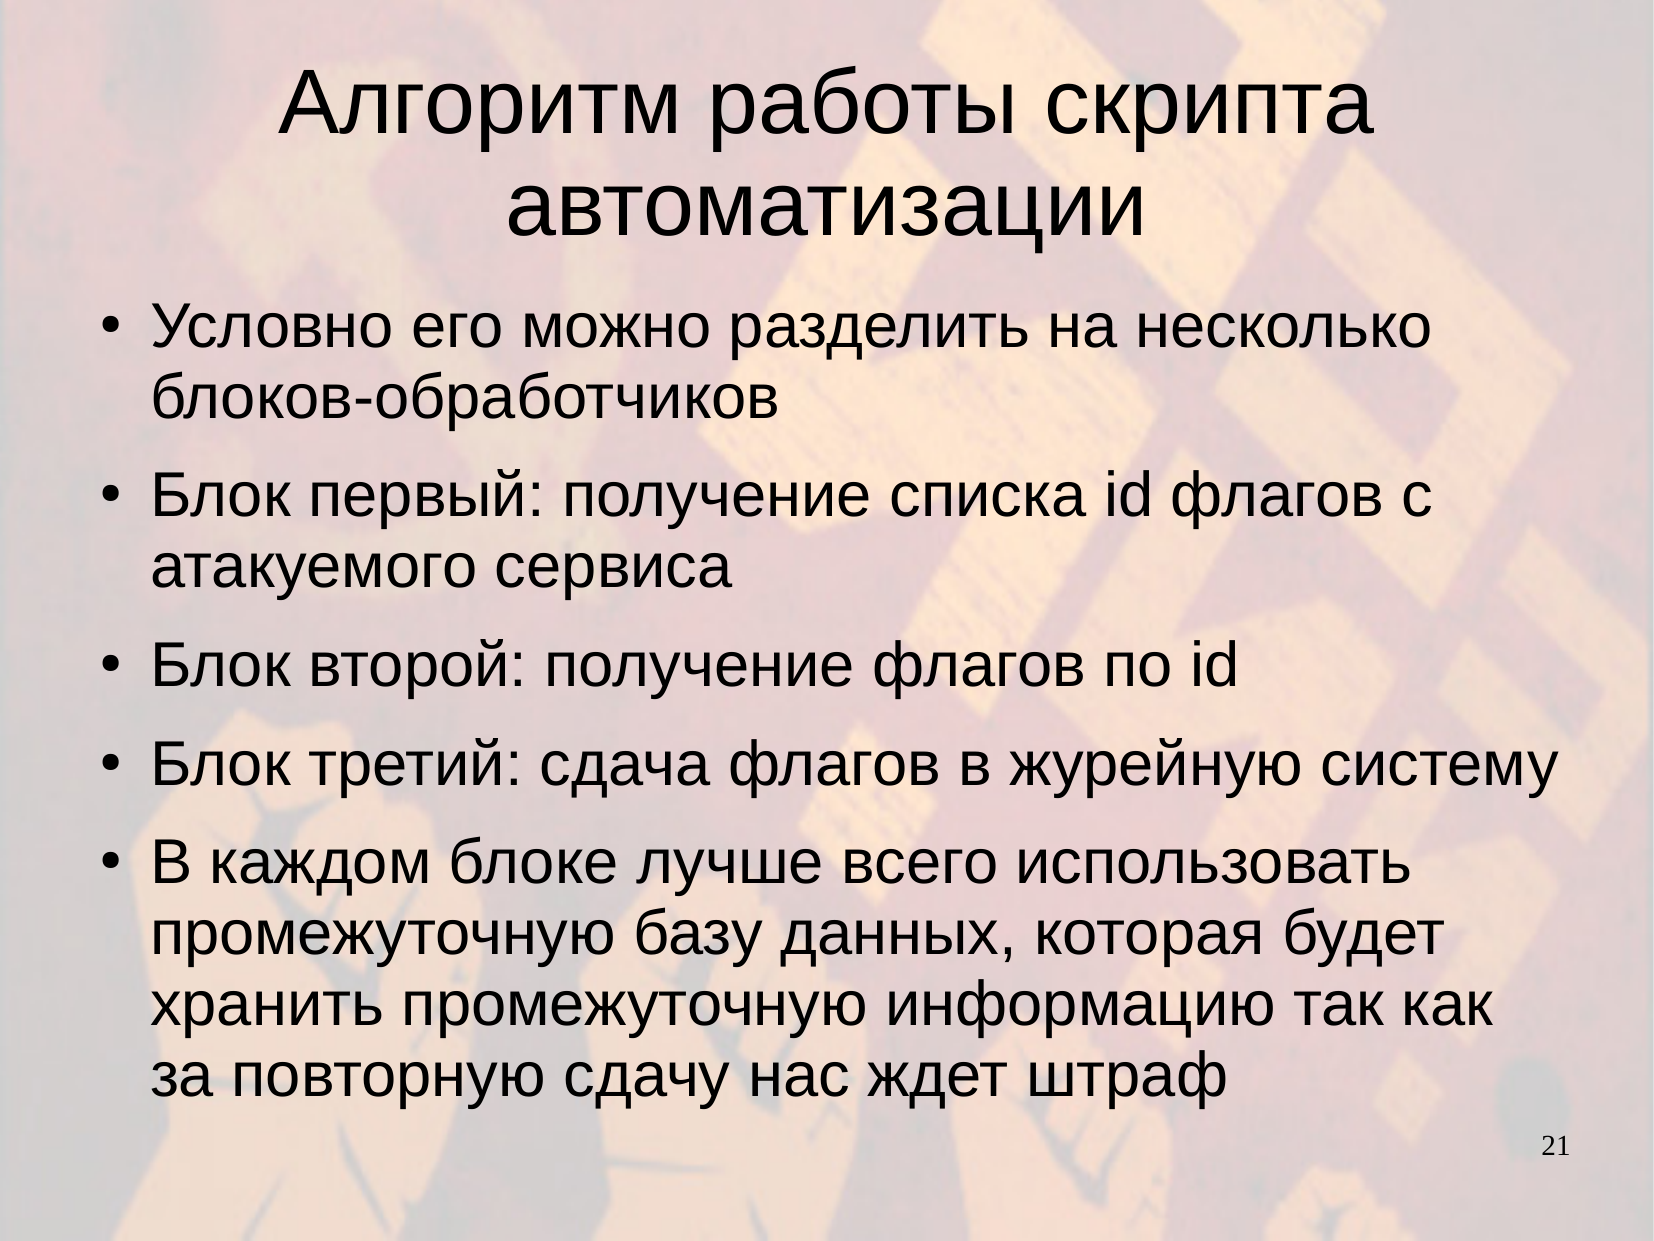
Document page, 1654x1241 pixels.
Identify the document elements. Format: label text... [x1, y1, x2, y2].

list Условно его можно разделить на несколько блоков-обработчиков Блок первый: получение списка id флагов с атакуемого сервиса Блок второй: получение флагов по id Блок третий: сдача флагов в журейную систему В каждом блоке лучше всего использовать промежуточную базу данных, которая будет хранить промежуточную информацию так как за повторную сдачу нас ждет штраф [82, 290, 1571, 1171]
picture [0, 0, 1654, 1241]
title Алгоритм работы скрипта автоматизации [82, 49, 1571, 257]
